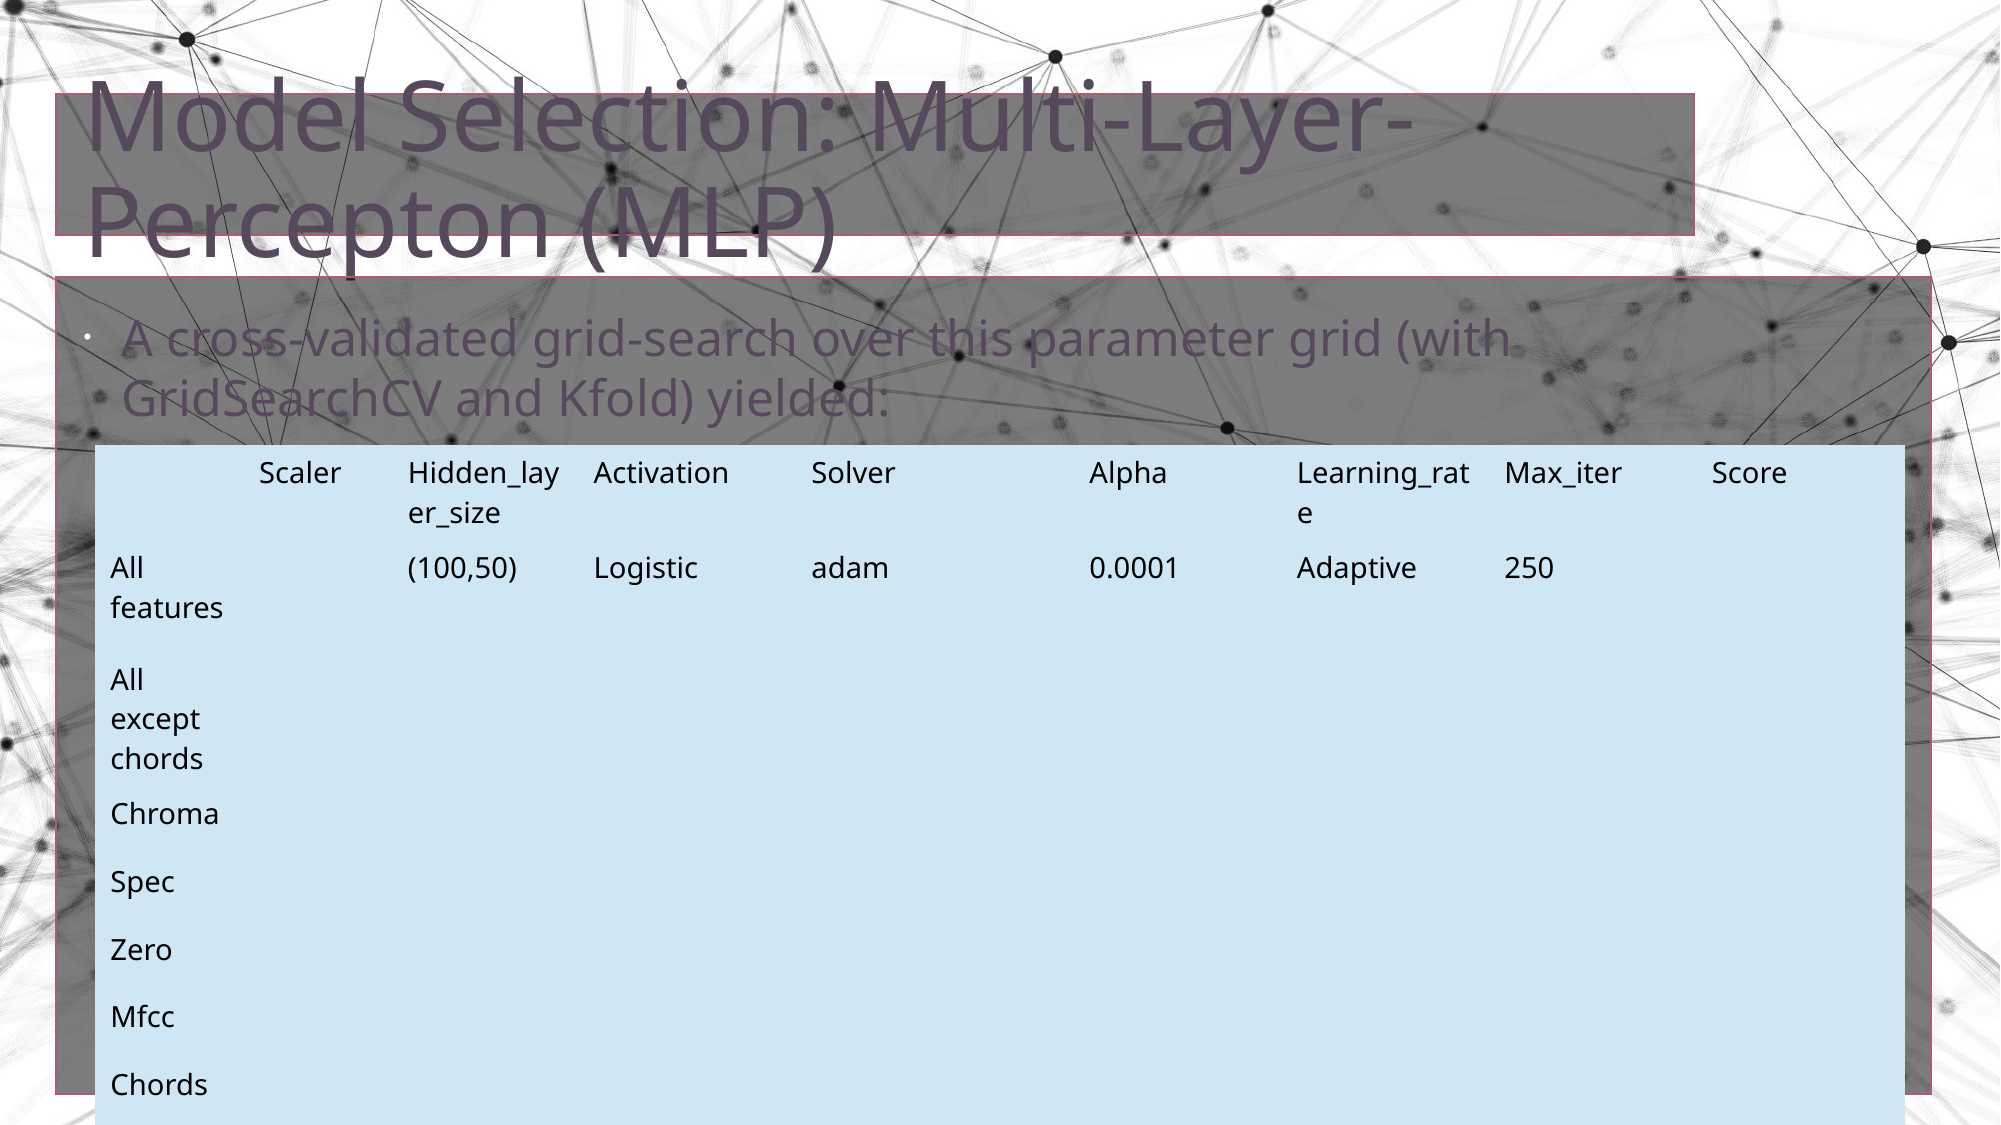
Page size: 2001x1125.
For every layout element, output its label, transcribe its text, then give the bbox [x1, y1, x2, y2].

table_cell [579, 854, 796, 921]
table_cell [579, 1057, 796, 1125]
table_cell [393, 652, 579, 786]
table_cell [579, 989, 796, 1057]
table_cell Adaptive [1282, 540, 1489, 652]
table_cell [1489, 1057, 1697, 1125]
table_cell Chroma [95, 786, 244, 854]
table_cell [1489, 921, 1697, 989]
text_box [55, 93, 68, 236]
table_cell 250 [1489, 540, 1697, 652]
table_header Hidden_layer_size [393, 445, 579, 540]
table_cell [1697, 540, 1905, 652]
table_cell [244, 854, 393, 921]
table_cell [1282, 921, 1489, 989]
list A cross-validated grid-search over this parameter grid (with GridSearchCV and Kfold) yielded: [68, 299, 1799, 990]
table_cell [1697, 786, 1905, 854]
table_cell [1489, 989, 1697, 1057]
table_cell [1074, 854, 1282, 921]
table_cell [796, 786, 1074, 854]
table_cell [1697, 989, 1905, 1057]
table_cell Spec [95, 854, 244, 921]
table_cell Mfcc [95, 989, 244, 1057]
table_cell [393, 786, 579, 854]
table_cell [796, 921, 1074, 989]
table_cell [393, 854, 579, 921]
table_cell [244, 786, 393, 854]
table_cell All except chords [95, 652, 244, 786]
table_header Solver [796, 445, 1074, 540]
table_cell [1282, 786, 1489, 854]
table_cell All features [95, 540, 244, 652]
table_cell 0.0001 [1074, 540, 1282, 652]
table_cell [796, 1057, 1074, 1125]
table_cell [579, 921, 796, 989]
picture [0, 0, 2000, 1125]
table_cell [1697, 921, 1905, 989]
table_cell [796, 854, 1074, 921]
table_header [95, 445, 244, 540]
table_header Score [1697, 445, 1905, 540]
table_header Scaler [244, 445, 393, 540]
table_cell Zero [95, 921, 244, 989]
table_cell [244, 989, 393, 1057]
table_cell [244, 540, 393, 652]
table_header Alpha [1074, 445, 1282, 540]
table_cell [1697, 1057, 1905, 1125]
table_cell [1697, 854, 1905, 921]
table_cell adam [796, 540, 1074, 652]
table_cell [1489, 854, 1697, 921]
table_cell [393, 989, 579, 1057]
table_header Max_iter [1489, 445, 1697, 540]
text_box [55, 277, 1931, 1094]
table_cell [1282, 1057, 1489, 1125]
table_cell [579, 652, 796, 786]
table_header Activation [579, 445, 796, 540]
table_cell [244, 921, 393, 989]
table_cell [1074, 989, 1282, 1057]
table_cell [1489, 652, 1697, 786]
table_header Learning_rate [1282, 445, 1489, 540]
table_cell [1074, 1057, 1282, 1125]
table_cell Chords [95, 1057, 244, 1125]
table_cell Logistic [579, 540, 796, 652]
table_cell [393, 921, 579, 989]
table_cell [1489, 786, 1697, 854]
table_cell [244, 652, 393, 786]
table_cell [393, 1057, 579, 1125]
table_cell [1282, 989, 1489, 1057]
title Model Selection: Multi-Layer-Percepton (MLP) [68, 59, 1799, 277]
table_cell [1074, 921, 1282, 989]
table_cell [1282, 652, 1489, 786]
table_cell [1282, 854, 1489, 921]
table_cell [796, 989, 1074, 1057]
table_cell [1074, 652, 1282, 786]
table_cell [1697, 652, 1905, 786]
table_cell [796, 652, 1074, 786]
table_cell [244, 1057, 393, 1125]
table_cell [1074, 786, 1282, 854]
table_cell (100,50) [393, 540, 579, 652]
table_cell [579, 786, 796, 854]
